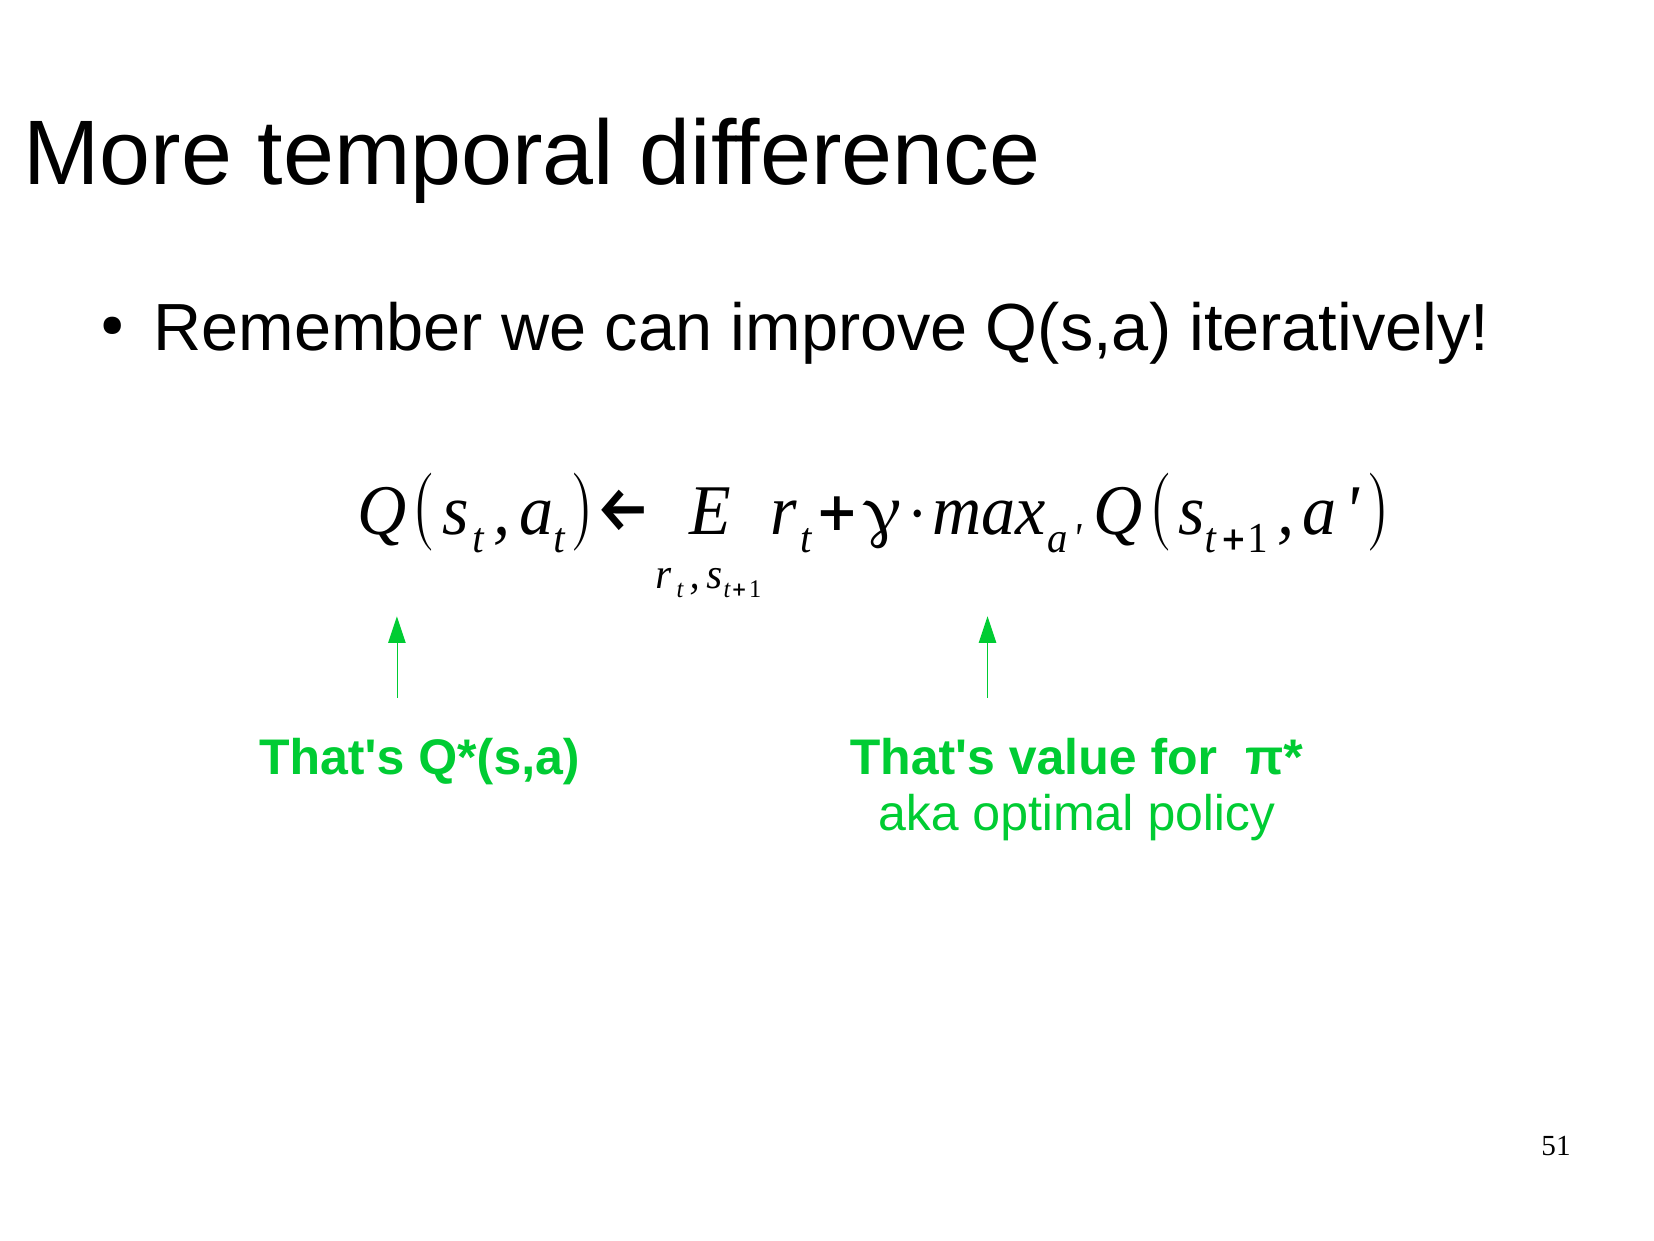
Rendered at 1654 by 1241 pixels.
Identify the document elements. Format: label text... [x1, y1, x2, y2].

list Remember we can improve Q(s,a) iteratively! [82, 290, 1571, 1010]
text_box That's Q*(s,a) [244, 722, 595, 794]
text_box That's value for π* aka optimal policy [835, 722, 1319, 850]
chart [340, 468, 1407, 605]
title More temporal difference [23, 49, 1512, 257]
